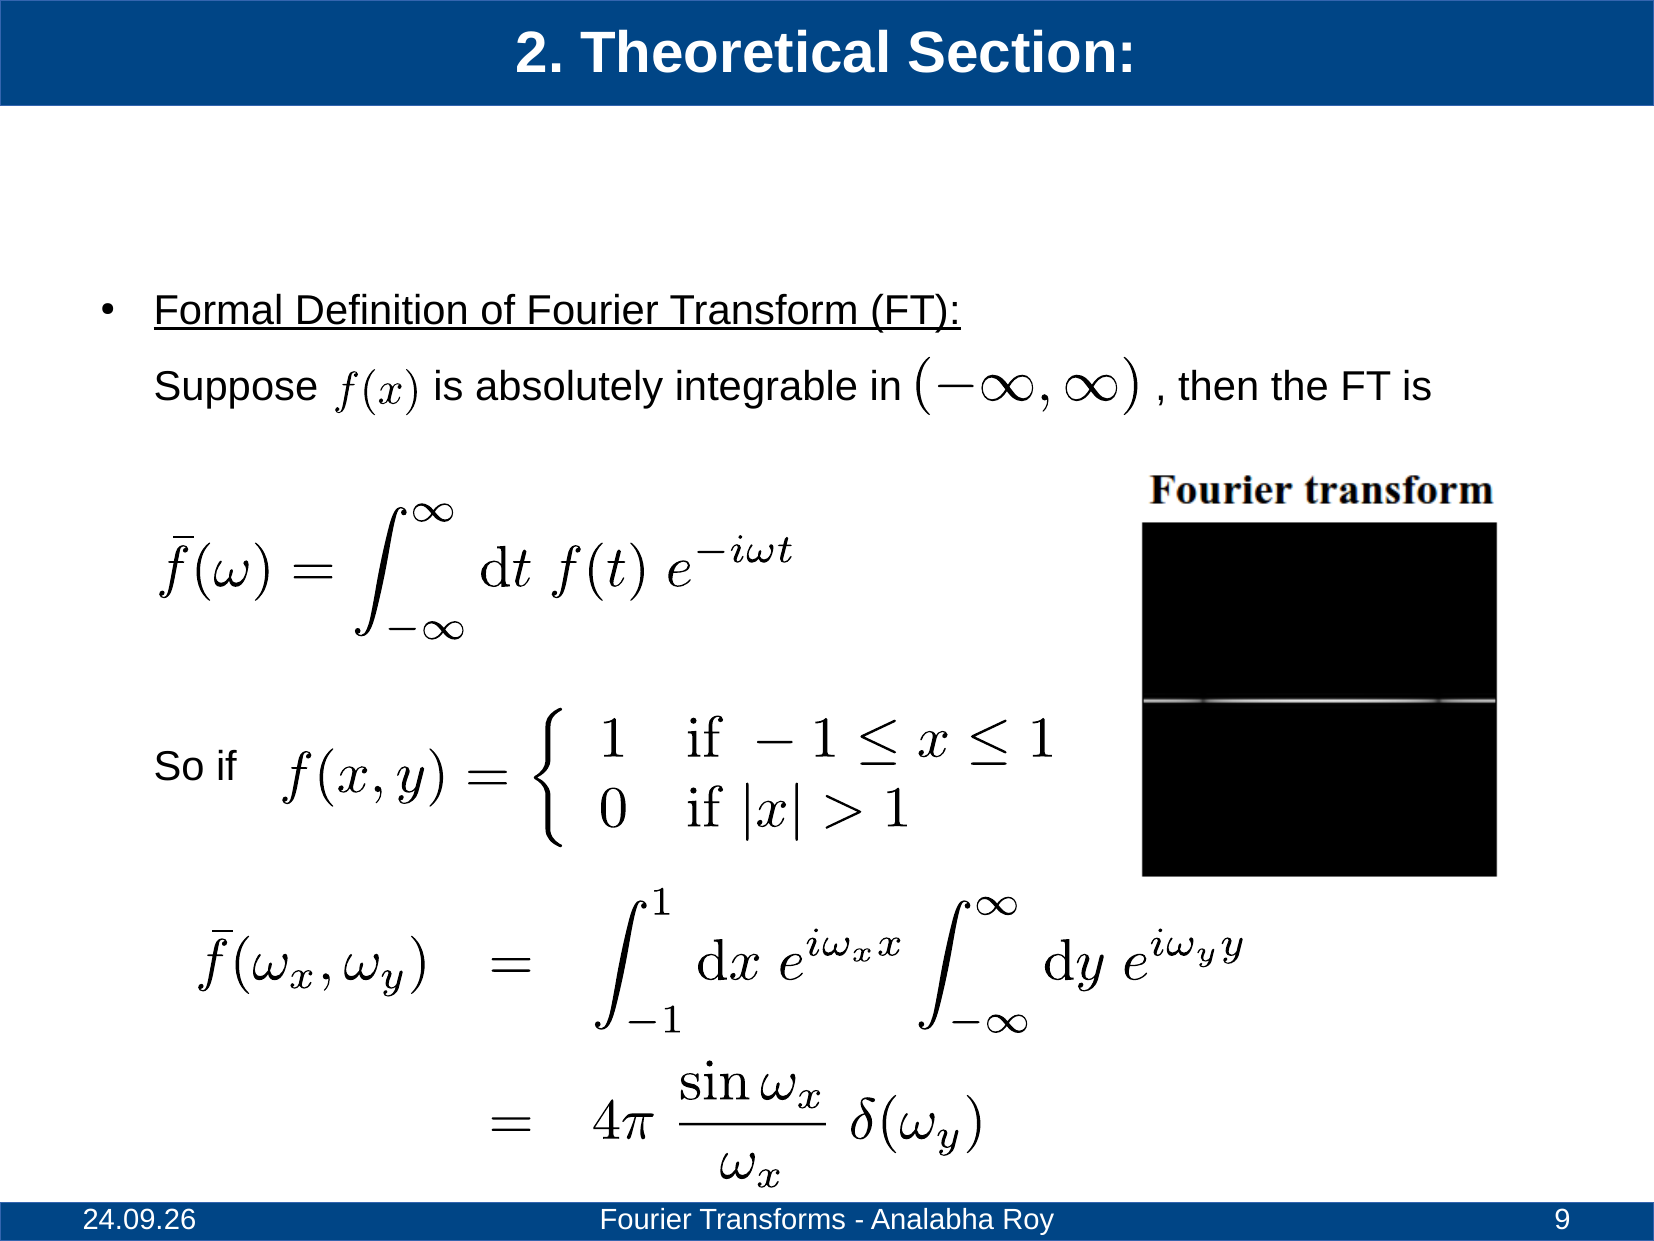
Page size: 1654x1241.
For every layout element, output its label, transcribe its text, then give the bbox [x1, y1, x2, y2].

list Formal Definition of Fourier Transform (FT): Suppose is absolutely integrable in , then the FT is So if [82, 135, 1571, 1171]
text_box [910, 356, 1144, 416]
text_box [195, 887, 1246, 1188]
text_box [332, 369, 422, 416]
text_box [279, 707, 1057, 848]
text_box [156, 503, 794, 645]
picture [1133, 449, 1516, 891]
title 2. Theoretical Section: [0, 0, 1654, 106]
